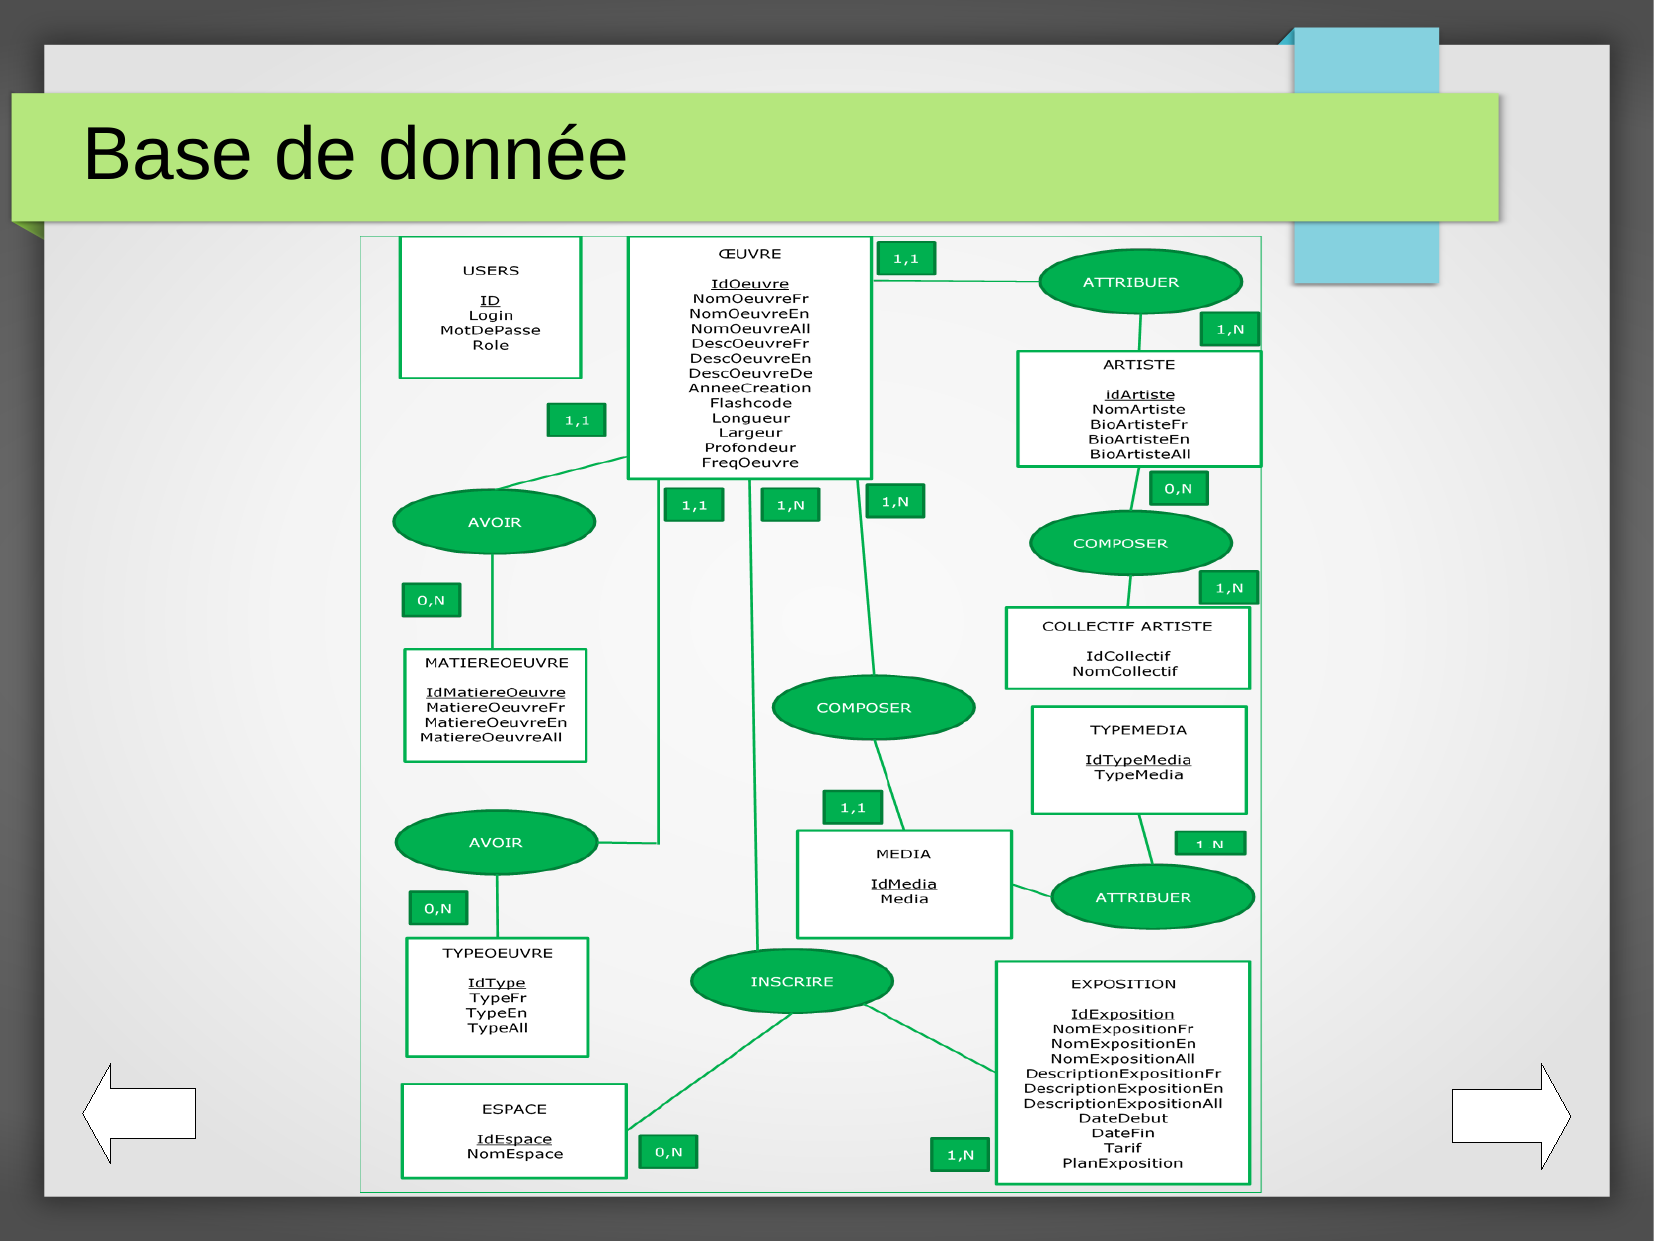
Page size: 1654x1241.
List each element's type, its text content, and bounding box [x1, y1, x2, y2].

title Base de donnée [82, 94, 1264, 213]
picture [0, 0, 1654, 1241]
text_box [82, 1063, 196, 1164]
text_box [1452, 1063, 1571, 1170]
